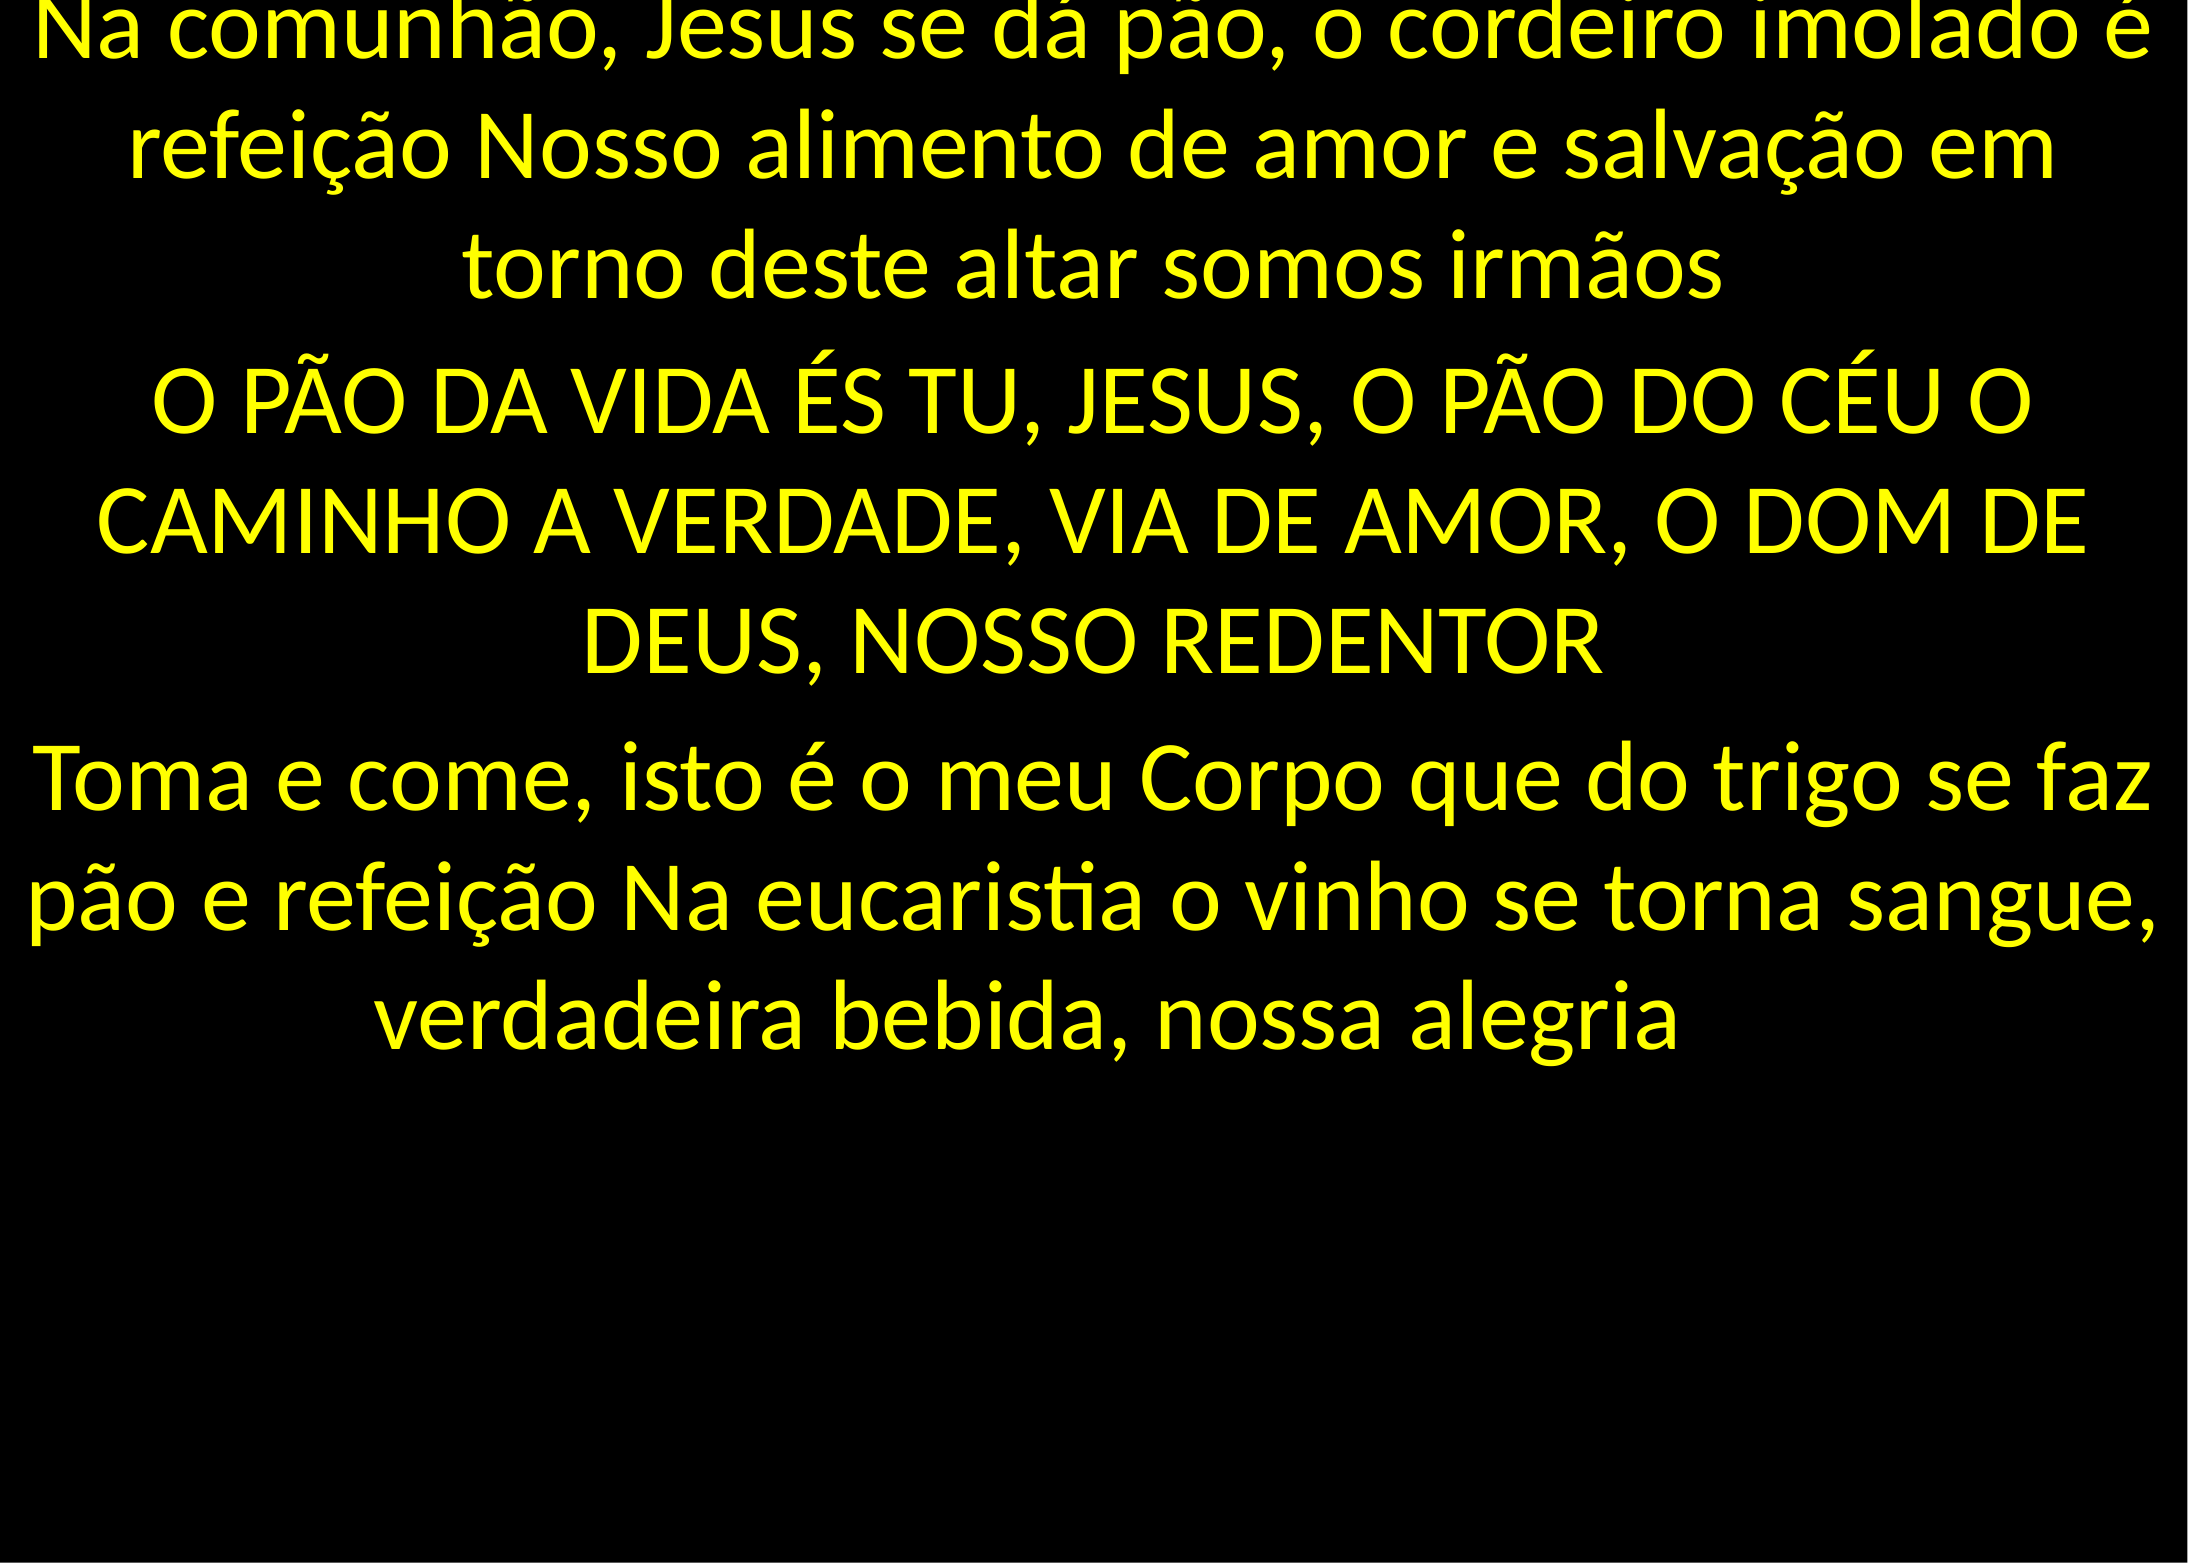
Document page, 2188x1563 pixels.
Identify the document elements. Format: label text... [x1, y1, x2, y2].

subtitle Na comunhão, Jesus se dá pão, o cordeiro imolado é refeição Nosso alimento de amor e salvação em torno deste altar somos irmãos O PÃO DA VIDA ÉS TU, JESUS, O PÃO DO CÉU O CAMINHO A VERDADE, VIA DE AMOR, O DOM DE DEUS, NOSSO REDENTOR Toma e come, isto é o meu Corpo que do trigo se faz pão e refeição Na eucaristia o vinho se torna sangue, verdadeira bebida, nossa alegria [0, 0, 2188, 1563]
